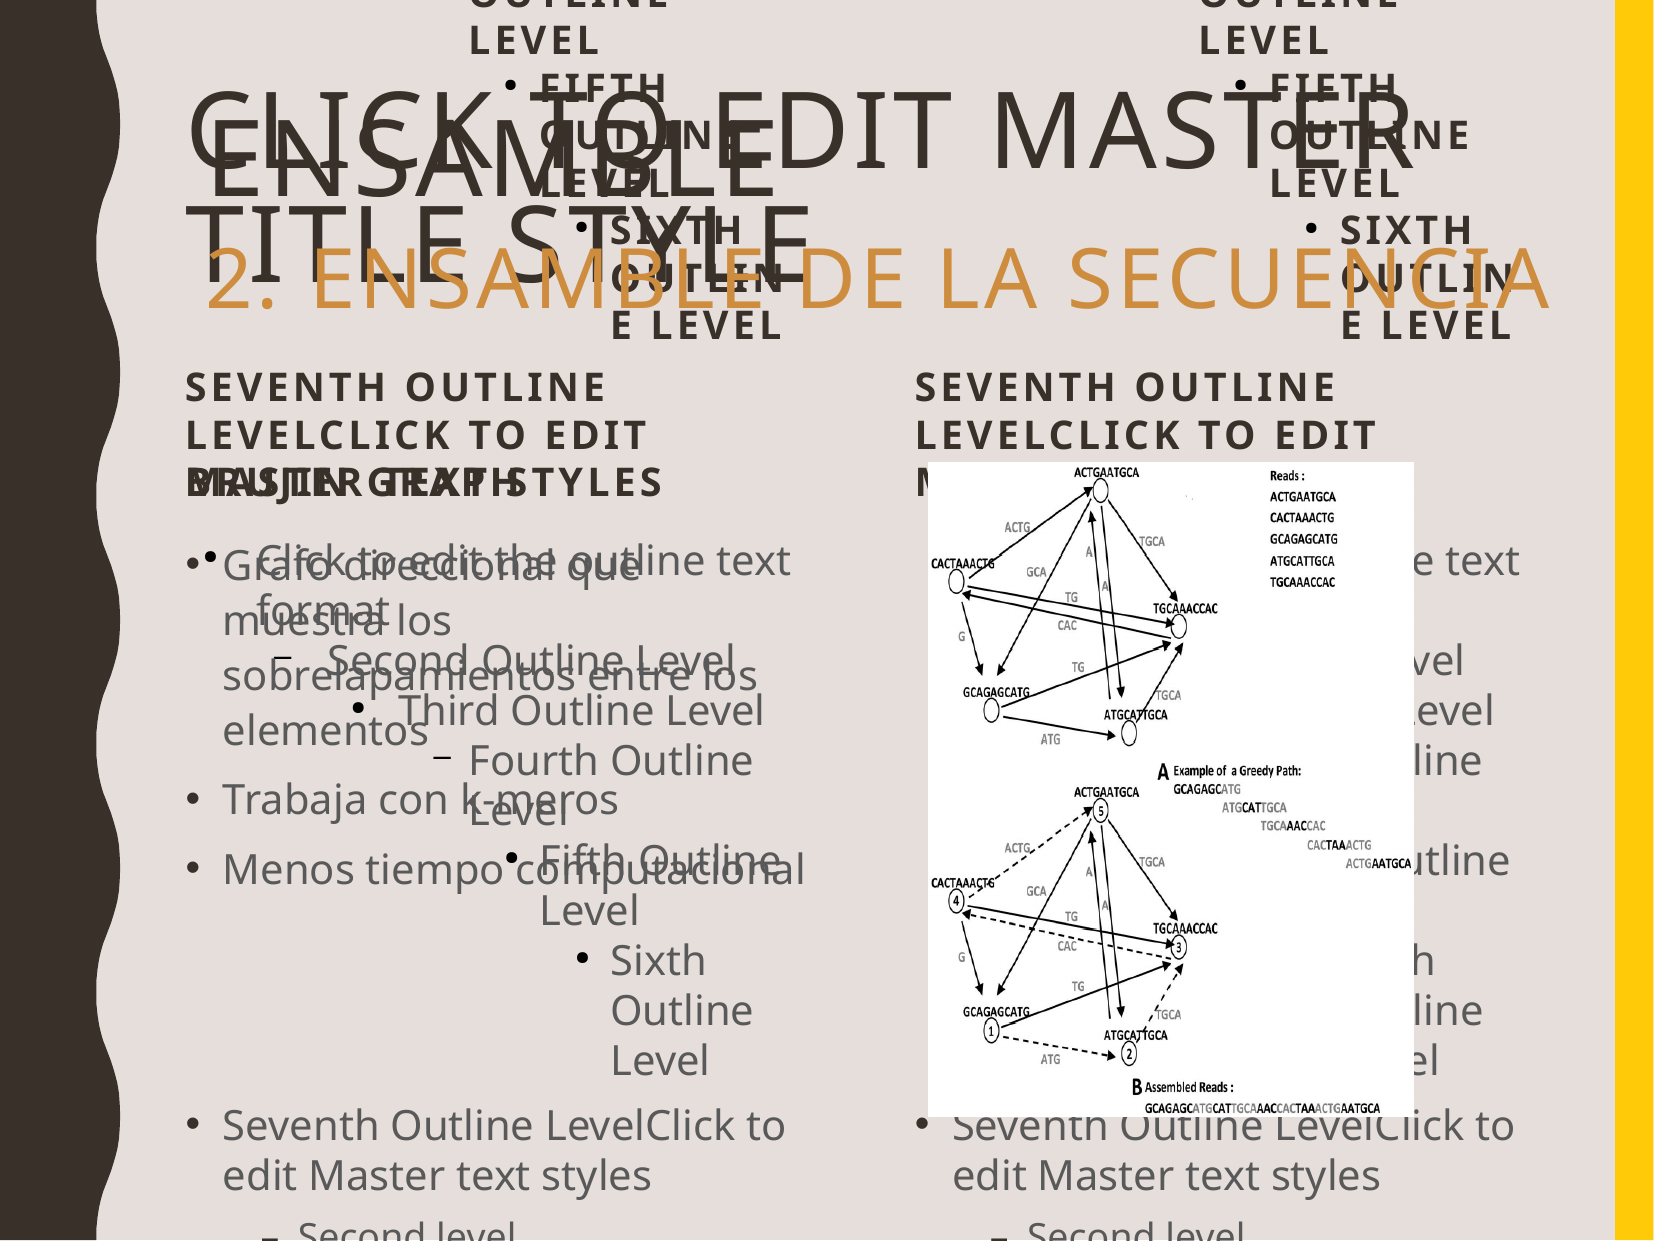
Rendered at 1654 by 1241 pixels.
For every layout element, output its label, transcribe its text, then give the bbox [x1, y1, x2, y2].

list Grafo direccional que muestra los sobrelapamientos entre los elementos Trabaja con k-meros Menos tiempo computacional [170, 526, 822, 1068]
picture [928, 462, 1414, 1117]
title 2. Ensamble de la secuencia [190, 271, 1571, 362]
text_box enSAMBLE [190, 96, 1571, 271]
list Brujin graph [169, 397, 821, 513]
